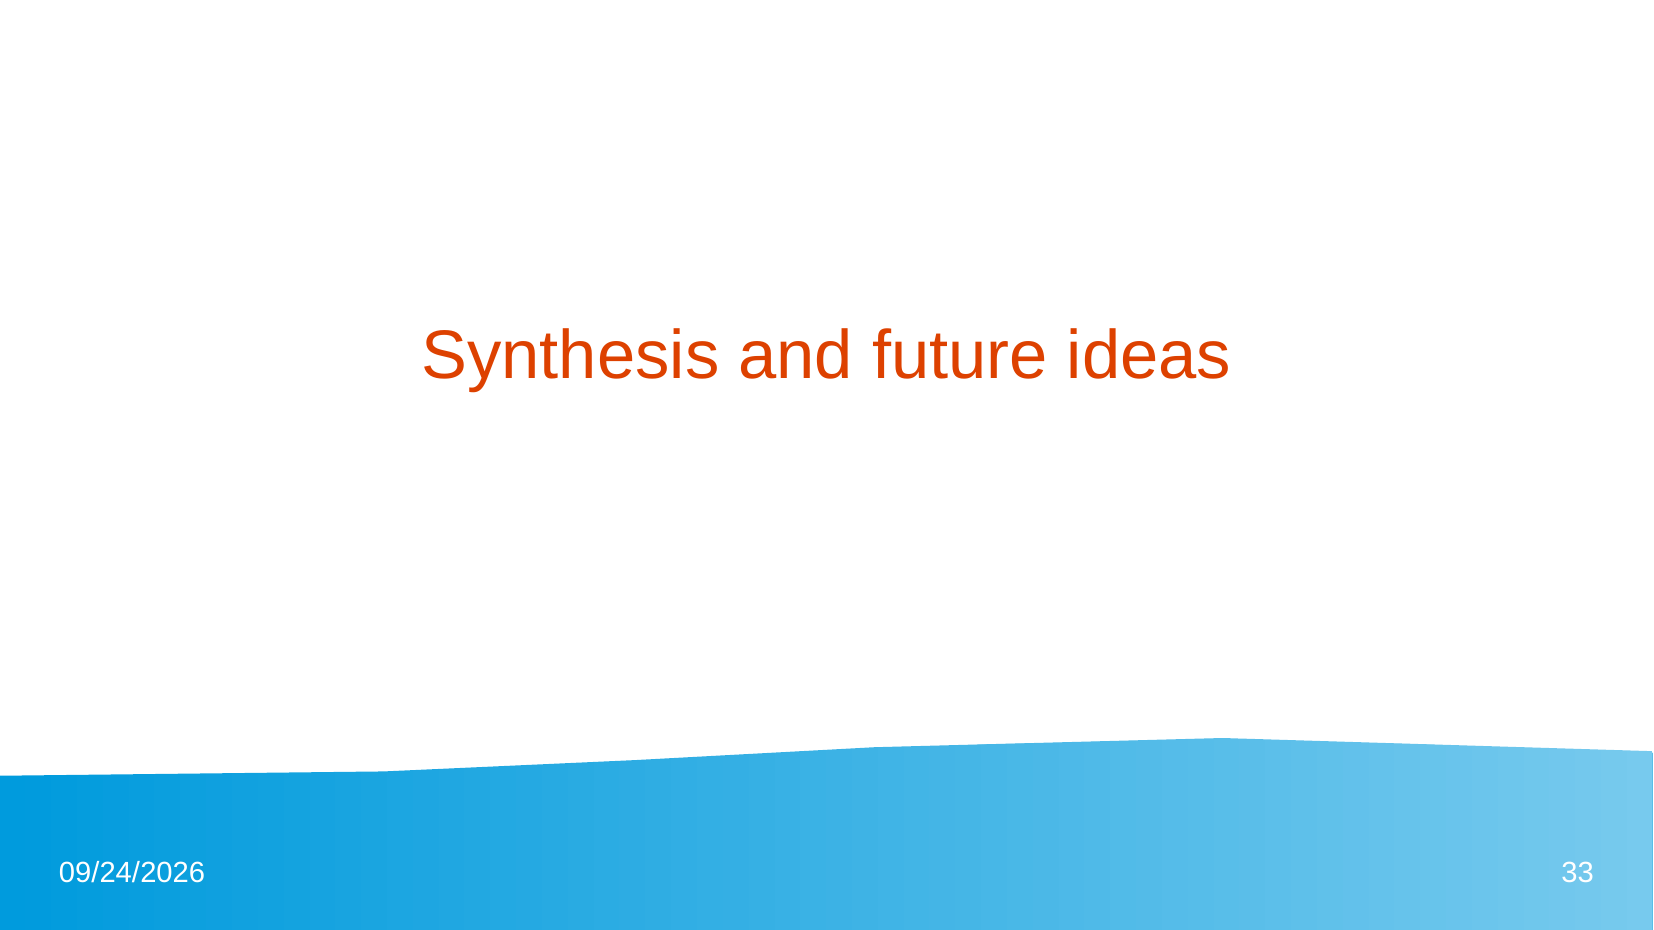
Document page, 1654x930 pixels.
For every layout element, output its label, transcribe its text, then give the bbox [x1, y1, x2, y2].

title Synthesis and future ideas [219, 265, 1434, 443]
